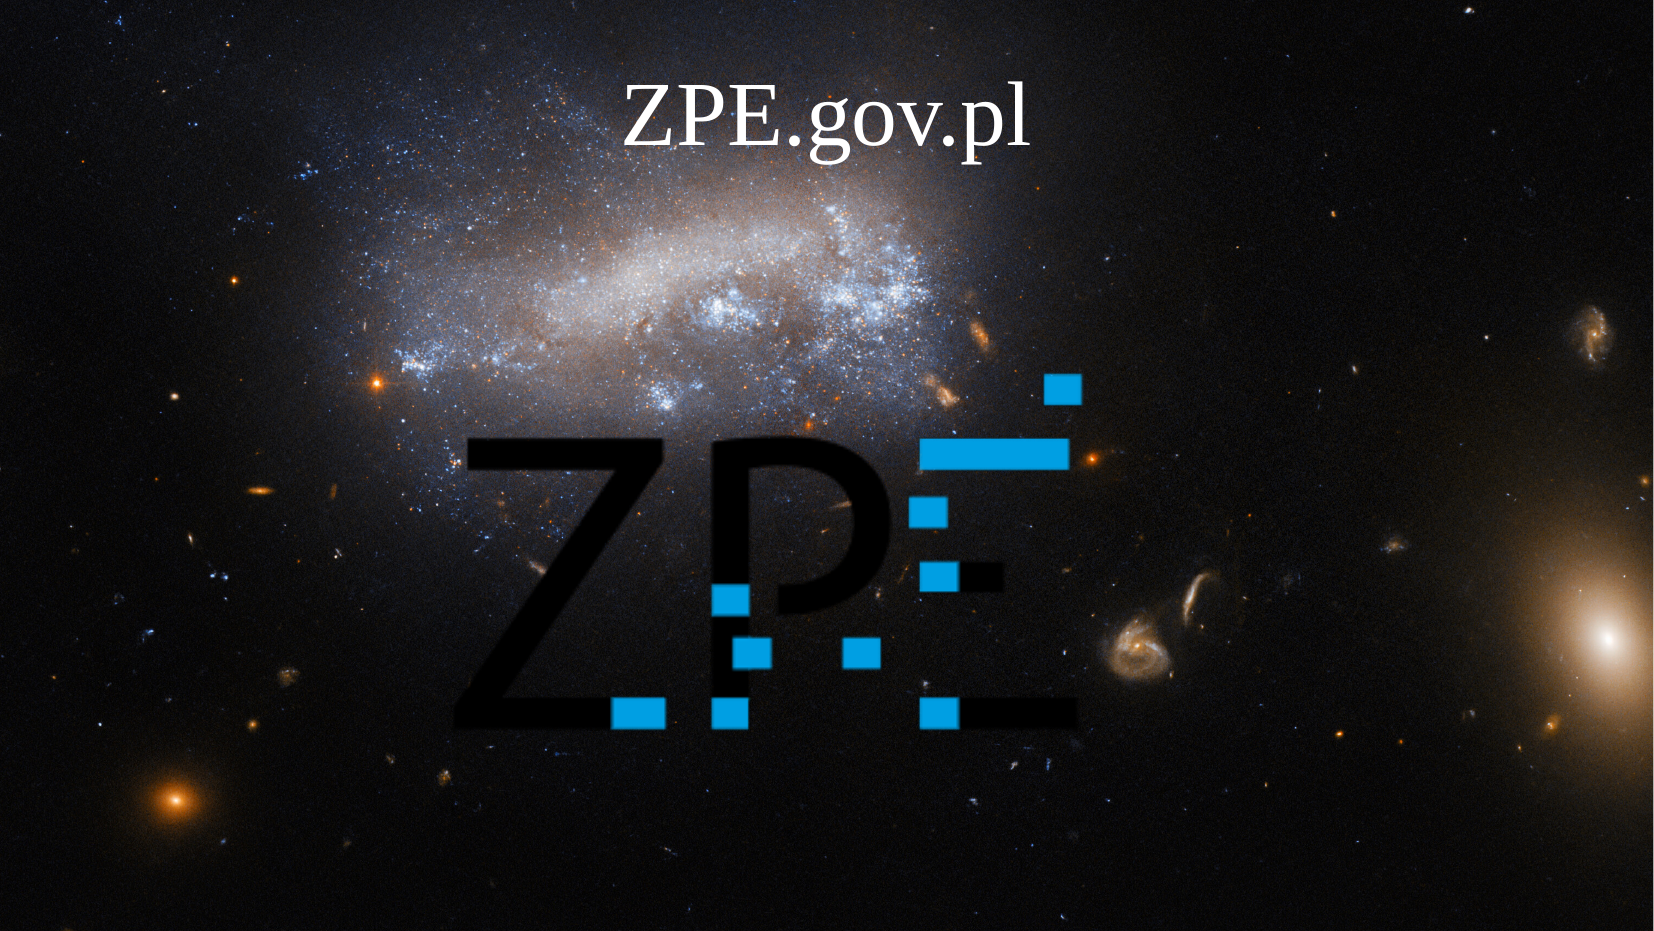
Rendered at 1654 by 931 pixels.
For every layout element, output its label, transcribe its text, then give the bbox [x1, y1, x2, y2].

title ZPE.gov.pl [82, 37, 1571, 193]
picture [0, 0, 1654, 931]
